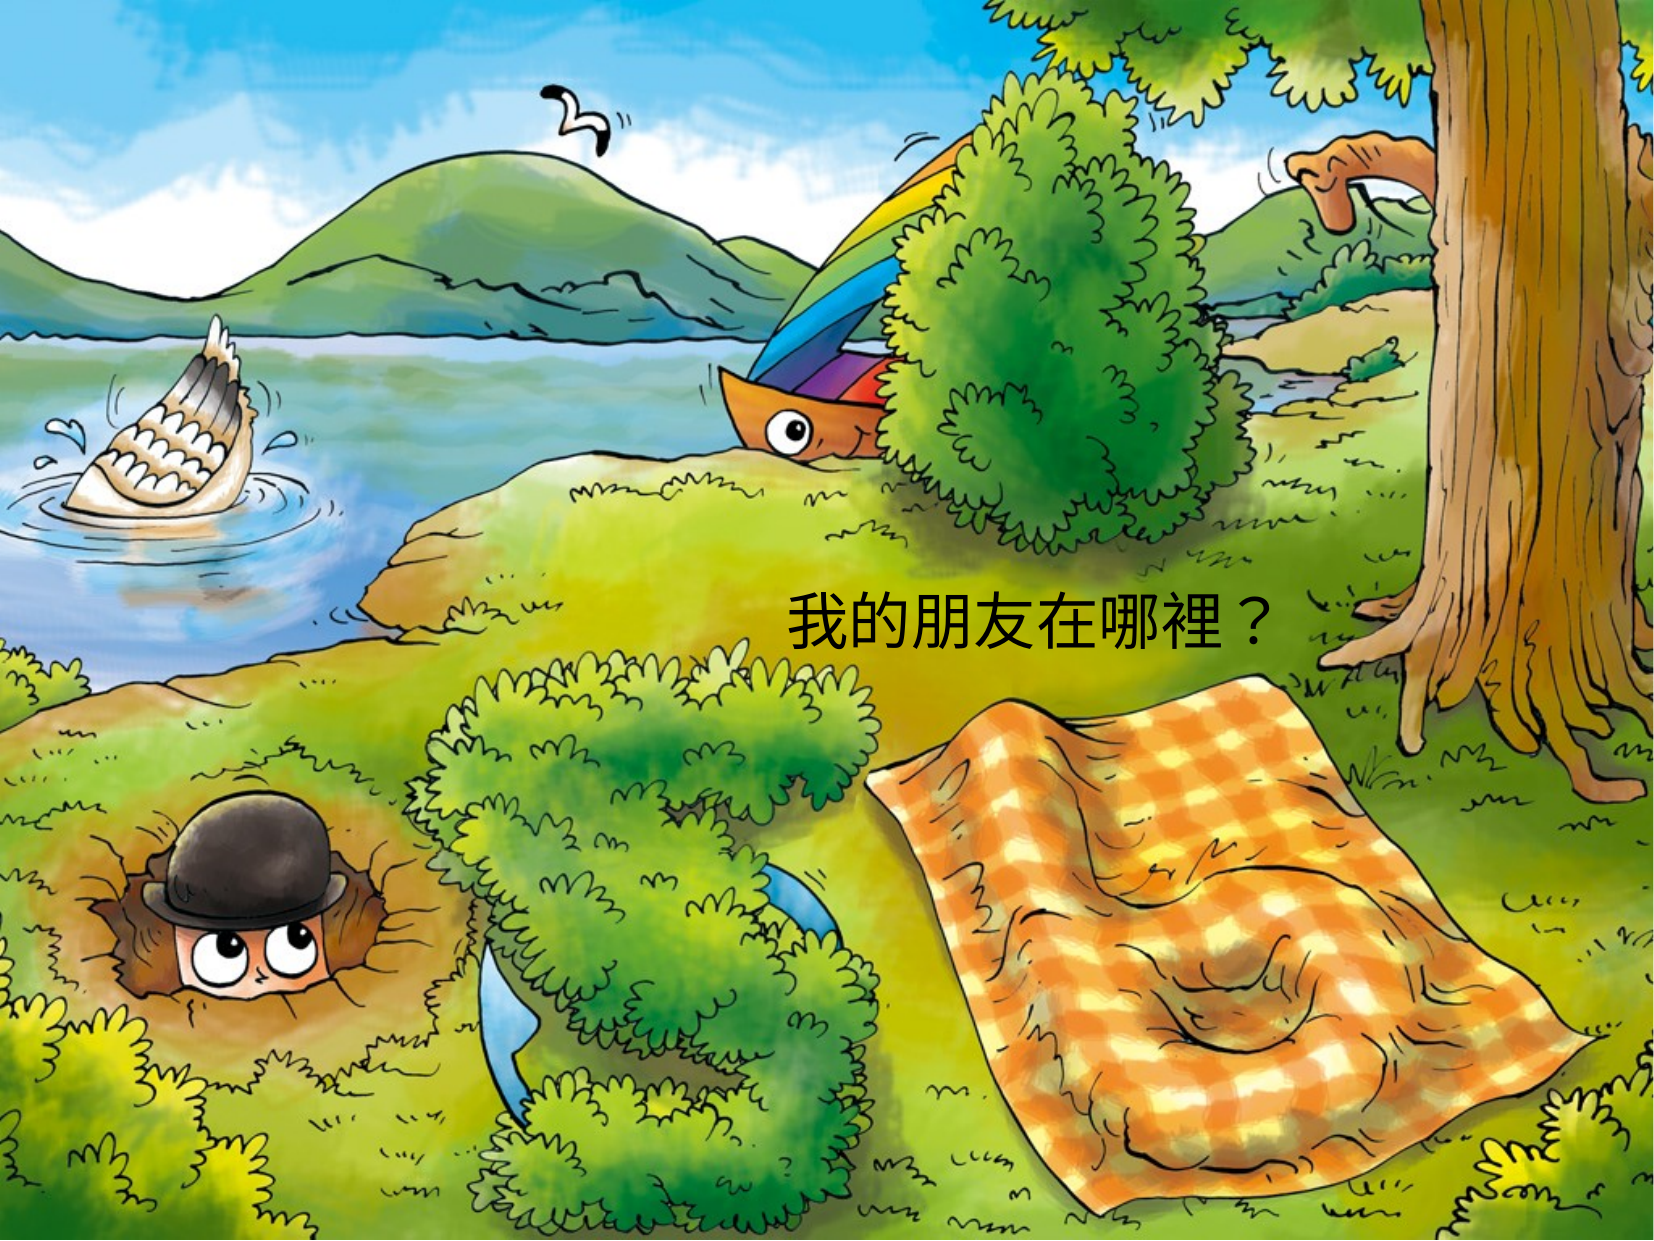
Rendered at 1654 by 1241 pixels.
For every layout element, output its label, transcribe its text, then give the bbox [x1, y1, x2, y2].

picture [958, 57, 969, 68]
picture [0, 0, 1654, 1240]
title 我的朋友在哪裡？ [690, 513, 1382, 721]
